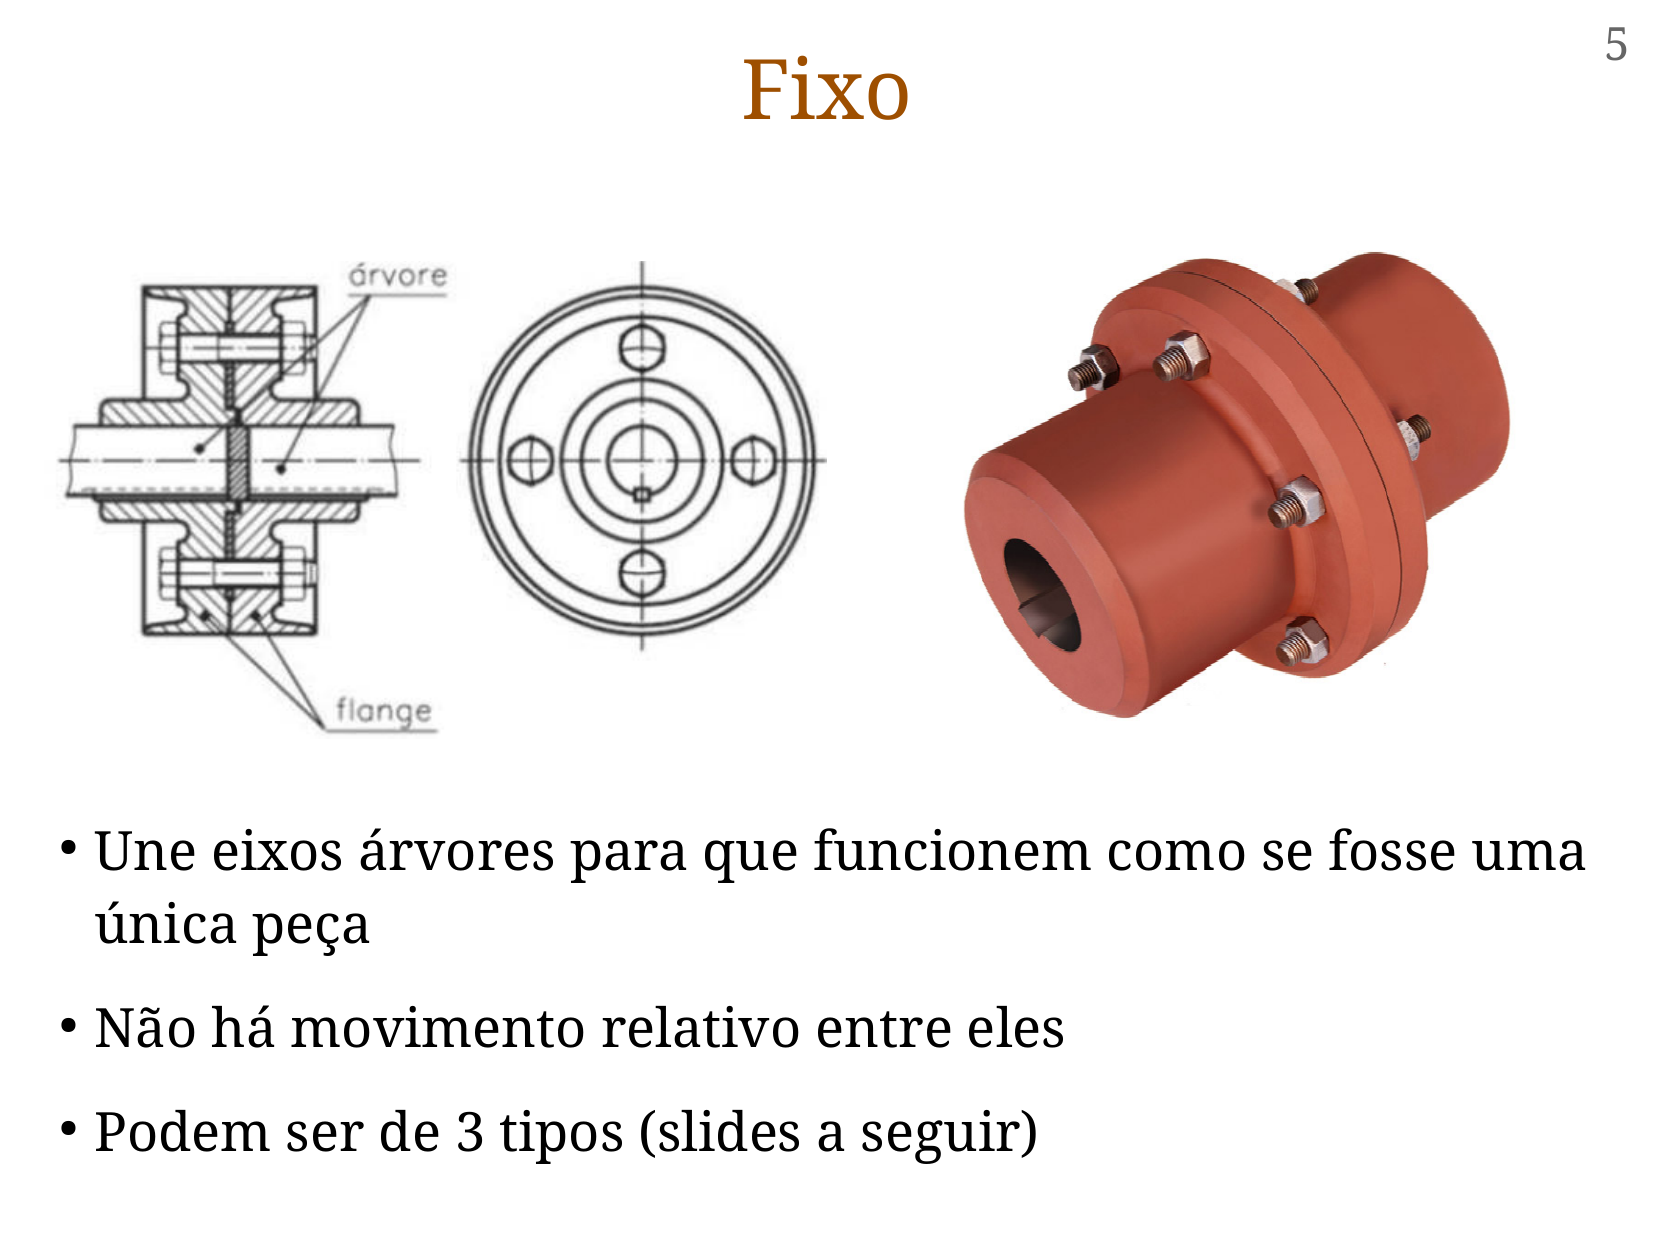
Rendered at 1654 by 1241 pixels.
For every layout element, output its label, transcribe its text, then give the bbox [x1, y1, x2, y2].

picture [959, 250, 1521, 724]
title Fixo [59, 29, 1595, 148]
list Une eixos árvores para que funcionem como se fosse uma única peça Não há movimento relativo entre eles Podem ser de 3 tipos (slides a seguir) [59, 812, 1595, 1211]
picture [44, 261, 827, 739]
